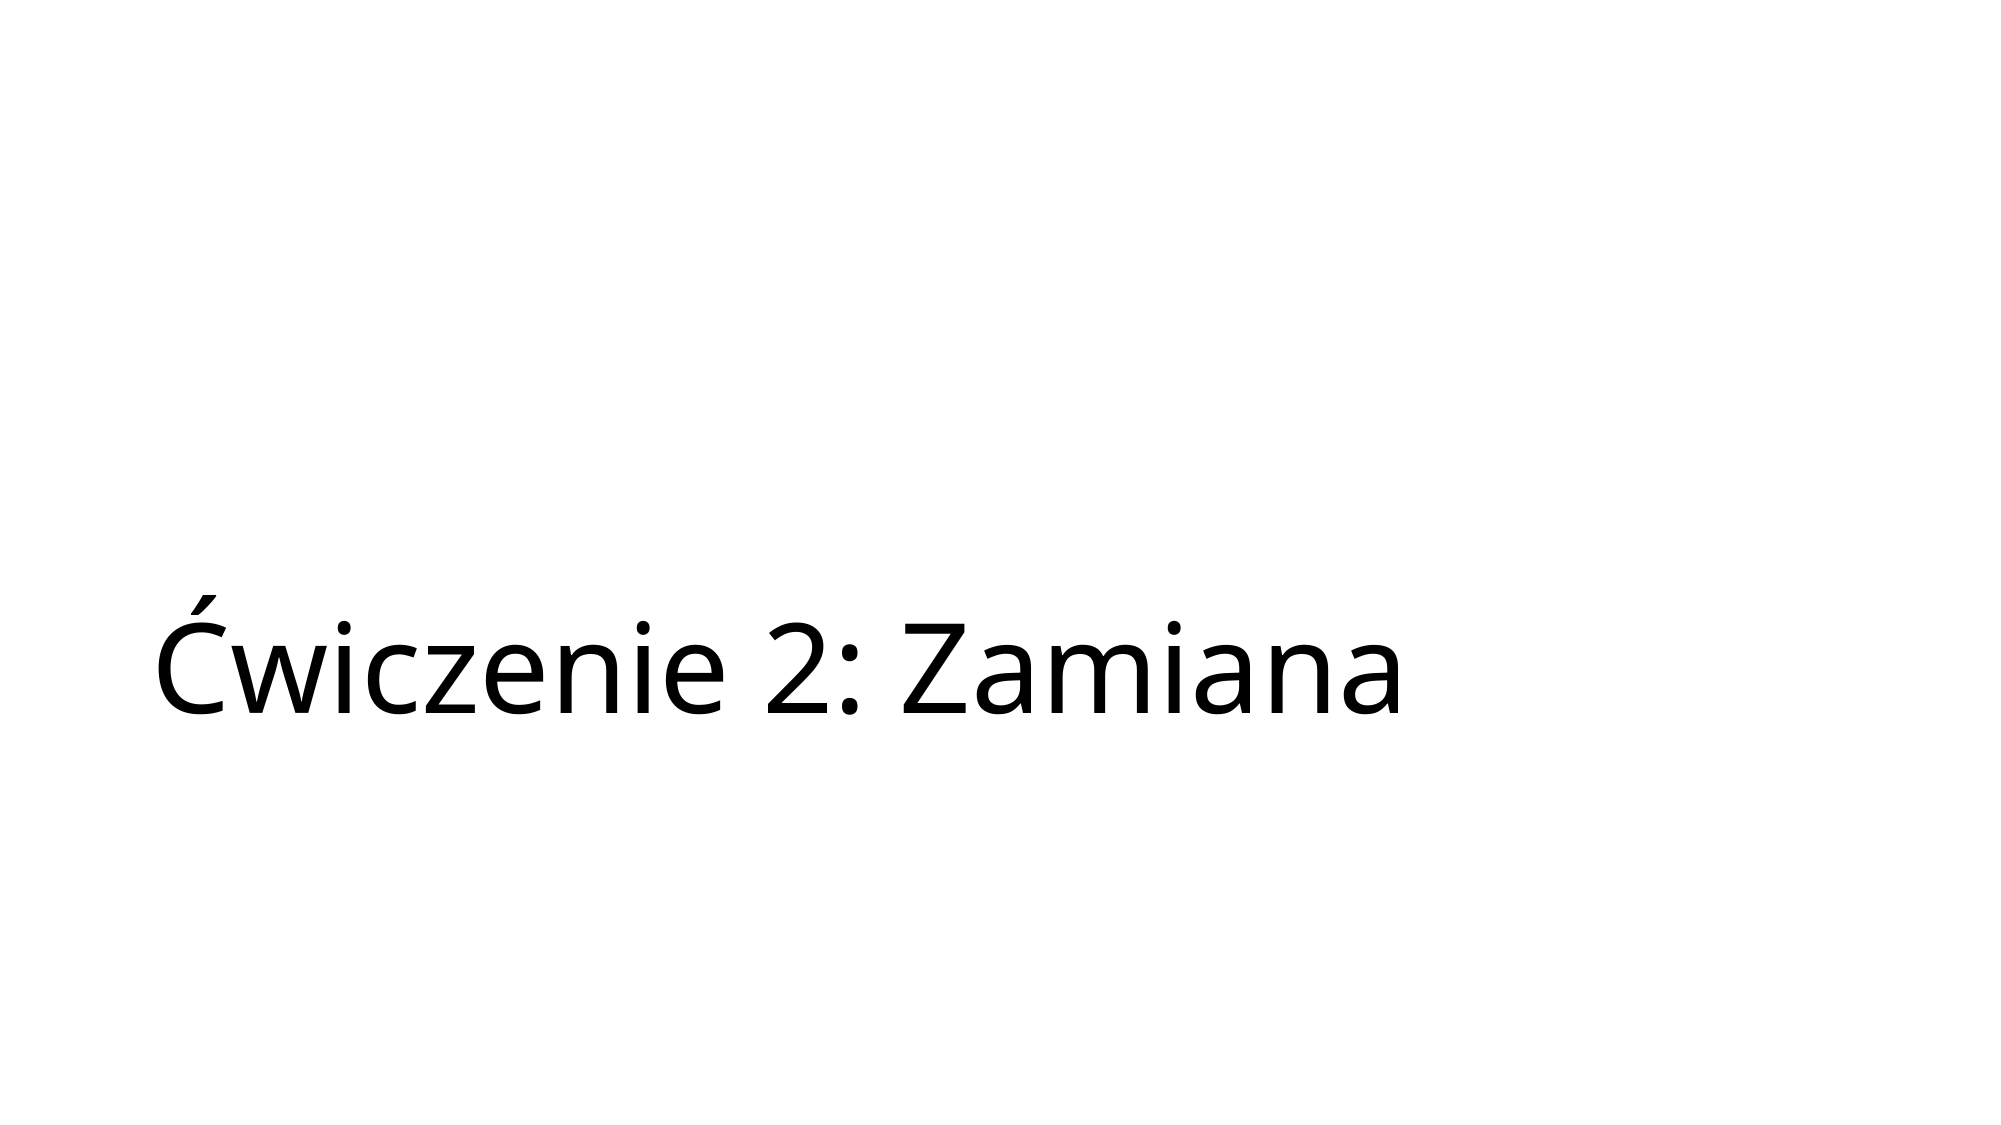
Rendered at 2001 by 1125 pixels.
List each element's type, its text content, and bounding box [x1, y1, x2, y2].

title Ćwiczenie 2: Zamiana [136, 280, 1862, 749]
